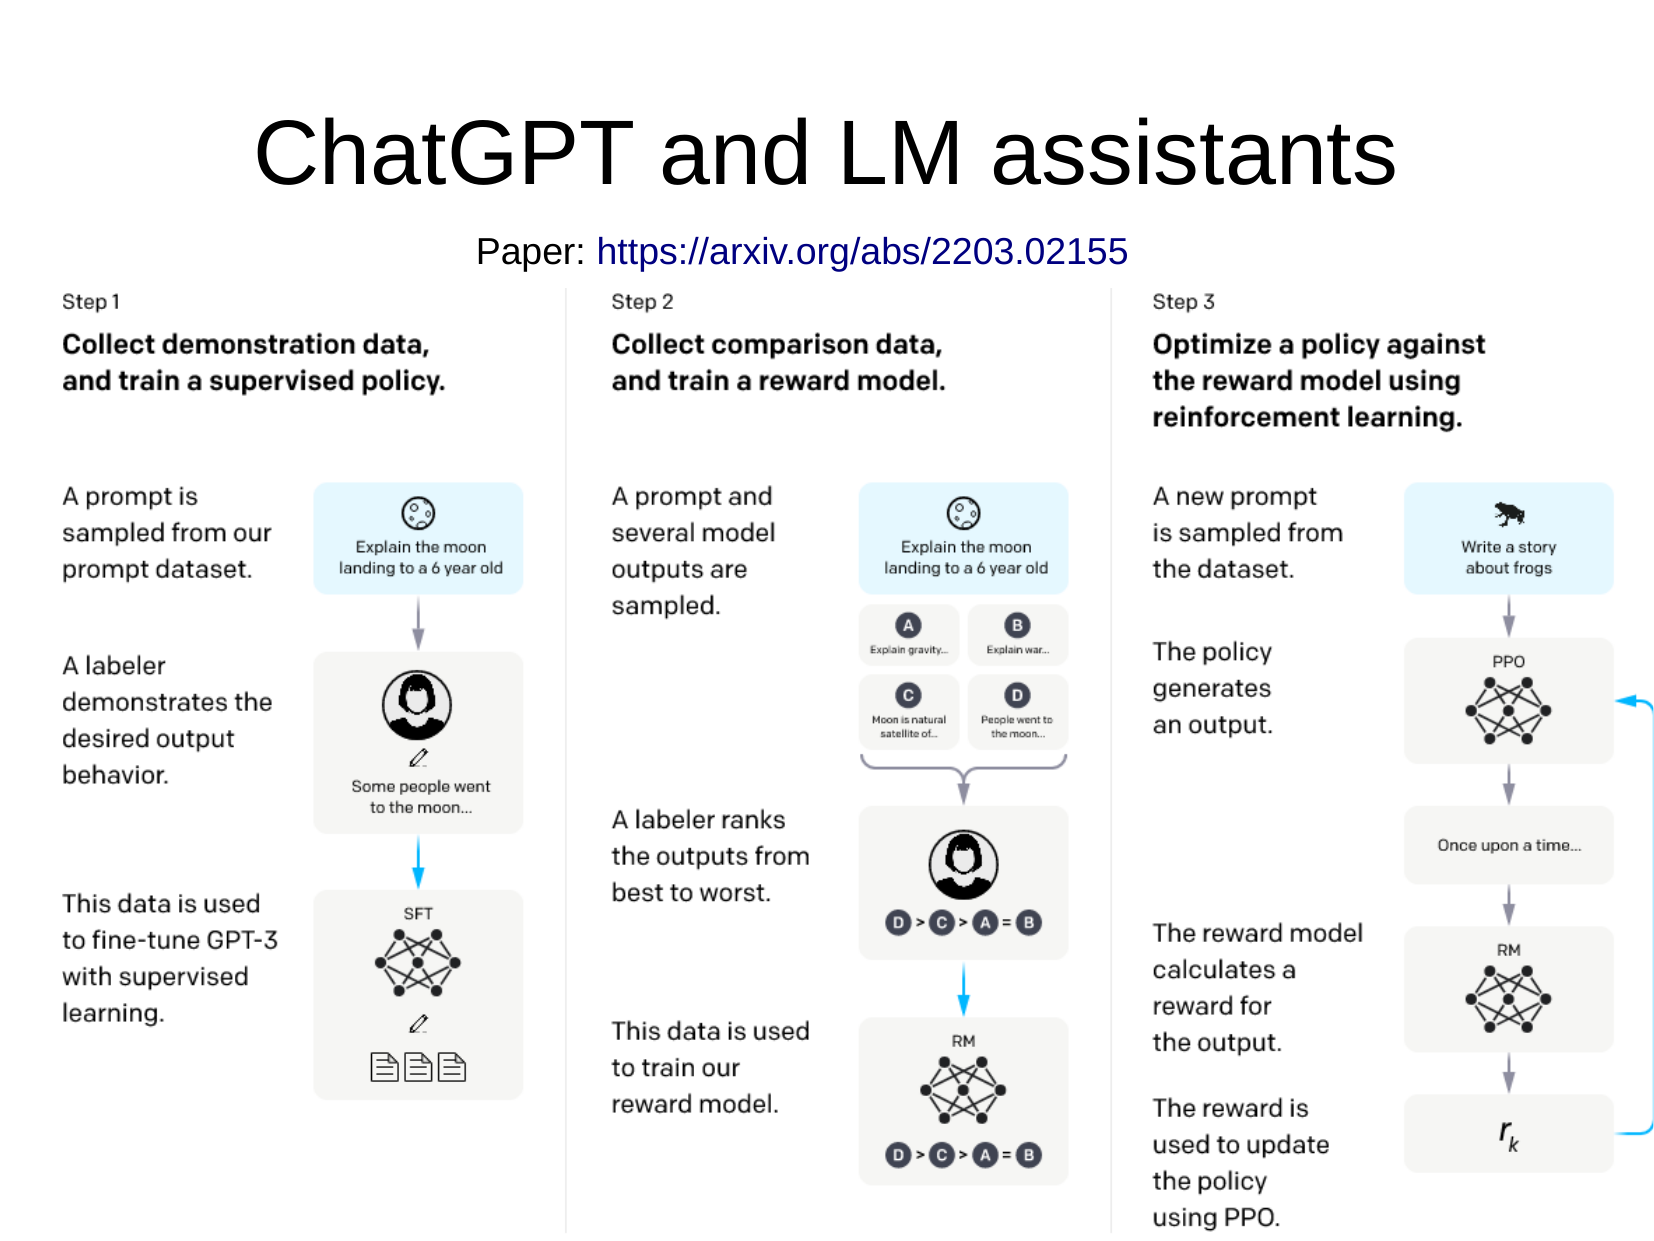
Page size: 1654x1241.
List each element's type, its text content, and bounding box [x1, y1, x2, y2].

text_box Paper: https://arxiv.org/abs/2203.02155 [461, 222, 1216, 288]
title ChatGPT and LM assistants [82, 49, 1571, 257]
picture [62, 288, 1654, 1236]
